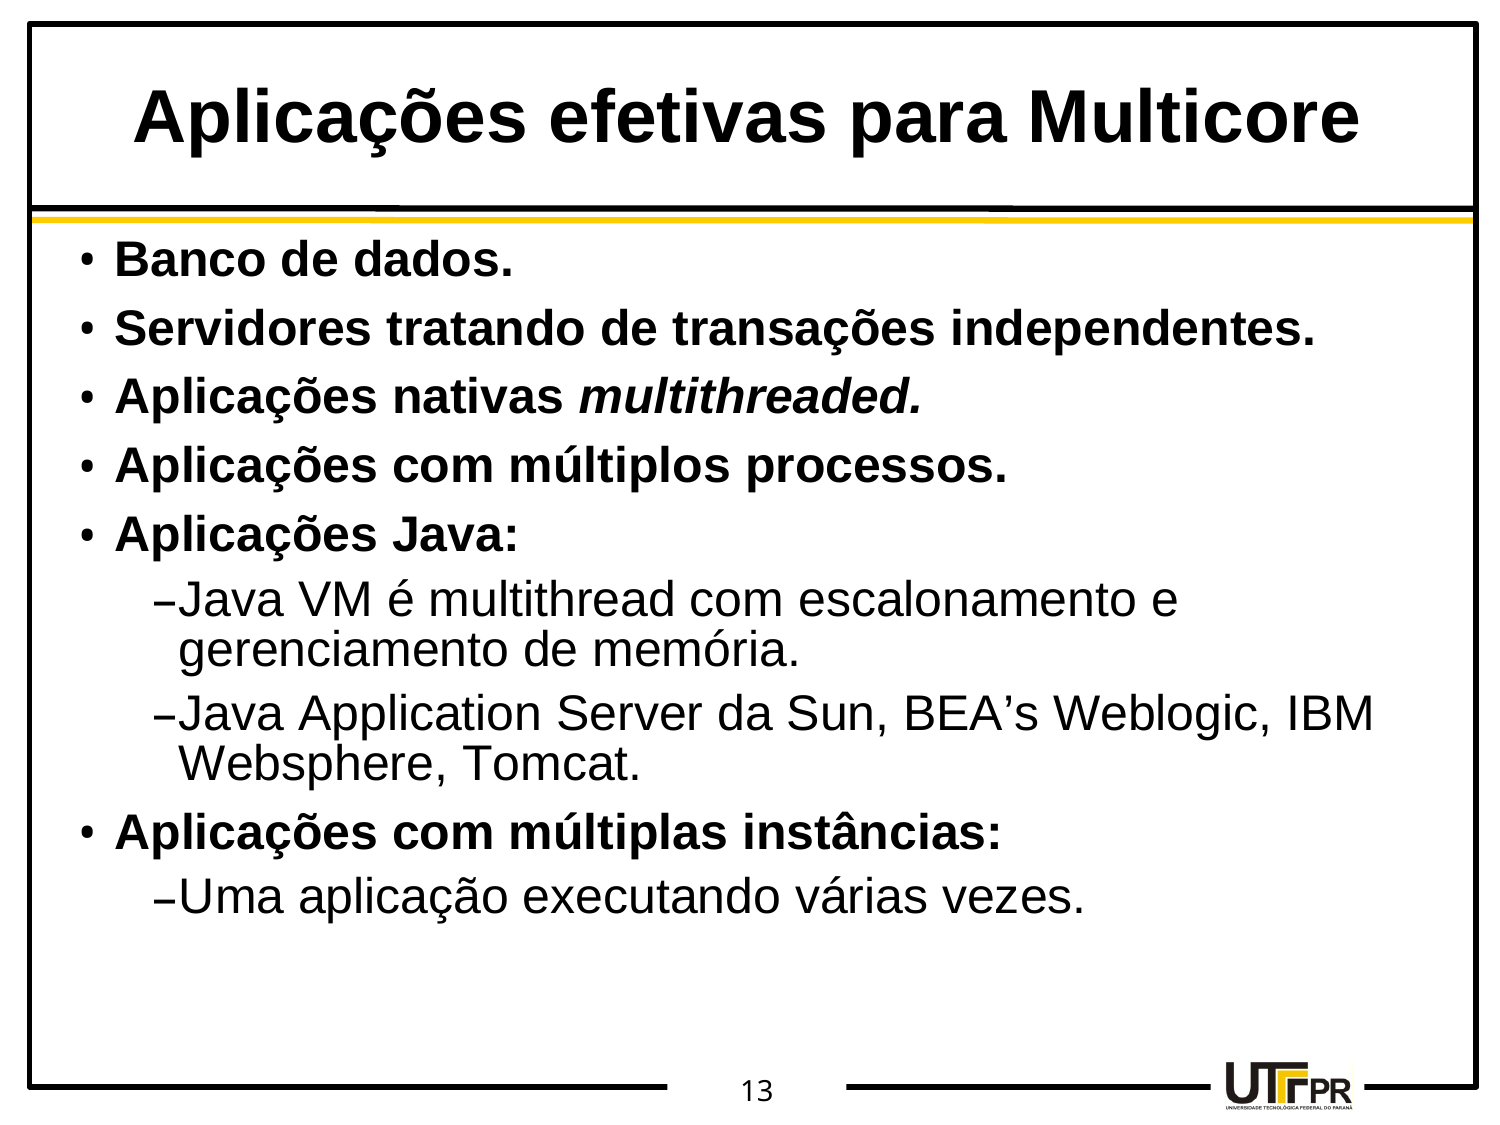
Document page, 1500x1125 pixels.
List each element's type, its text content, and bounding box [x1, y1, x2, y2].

title Aplicações efetivas para Multicore [23, 43, 1471, 194]
list Banco de dados. Servidores tratando de transações independentes. Aplicações nativas multithreaded. Aplicações com múltiplos processos. Aplicações Java: Java VM é multithread com escalonamento e gerenciamento de memória. Java Application Server da Sun, BEA’s Weblogic, IBM Websphere, Tomcat. Aplicações com múltiplas instâncias: Uma aplicação executando várias vezes. [41, 236, 1459, 1125]
